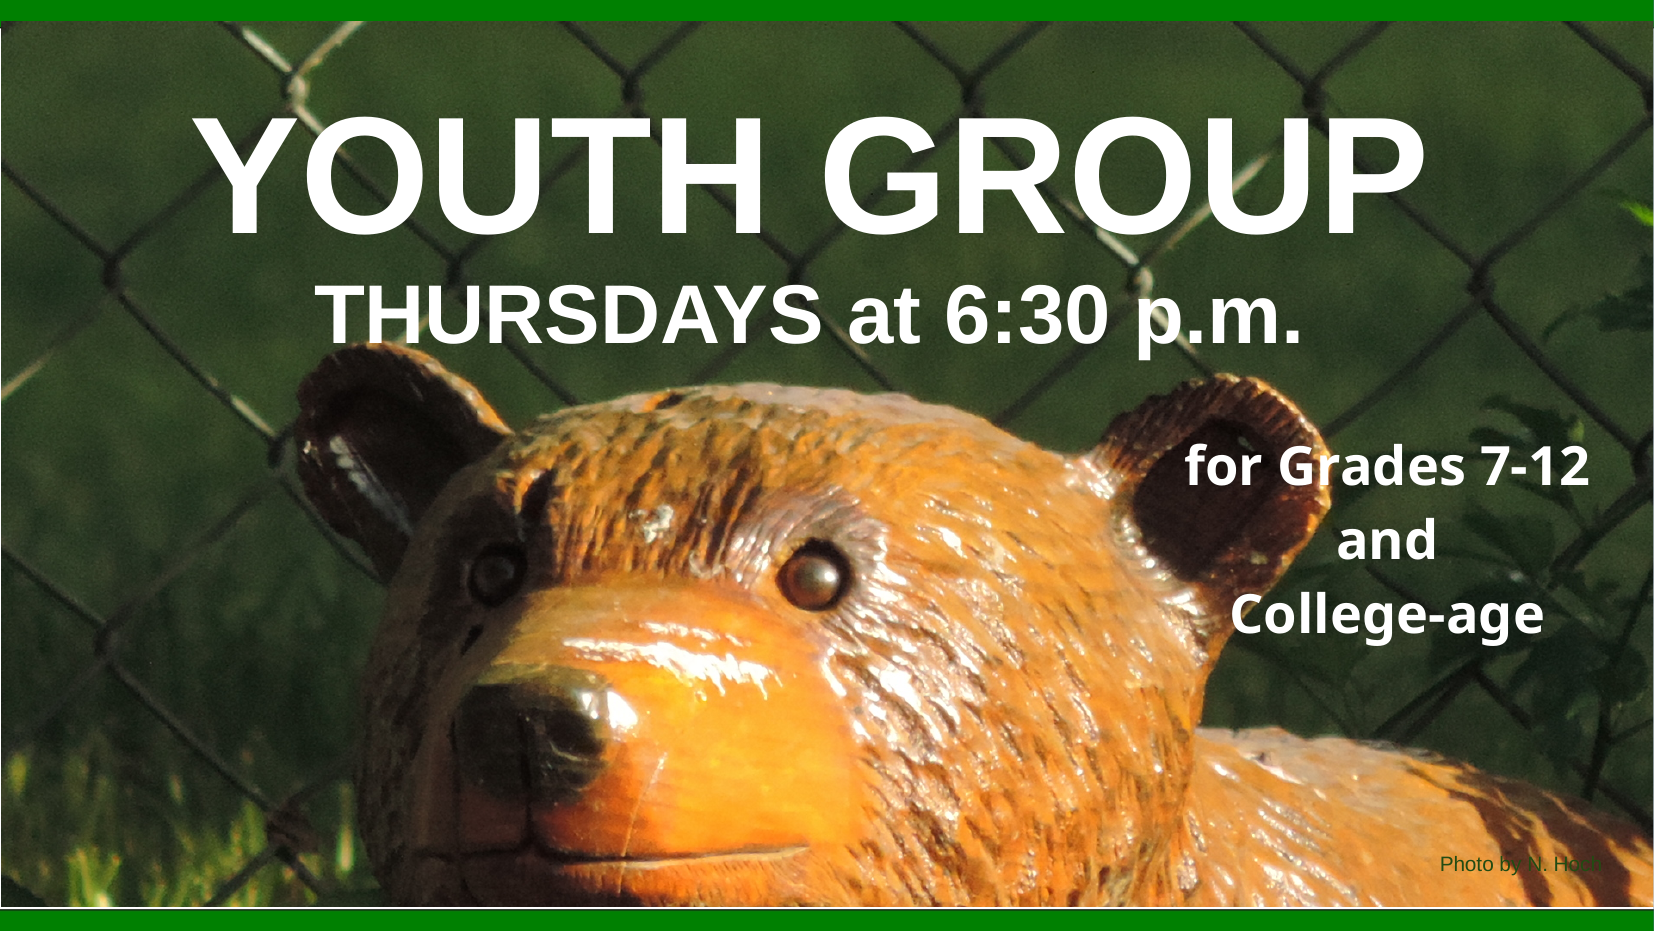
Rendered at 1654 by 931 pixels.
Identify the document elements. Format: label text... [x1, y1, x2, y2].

text_box for Grades 7-12 and College-age [1140, 420, 1636, 655]
text_box YOUTH GROUP THURSDAYS at 6:30 p.m. [120, 75, 1501, 370]
text_box Photo by N. Hoch [1425, 845, 1621, 884]
picture [0, 0, 1654, 931]
